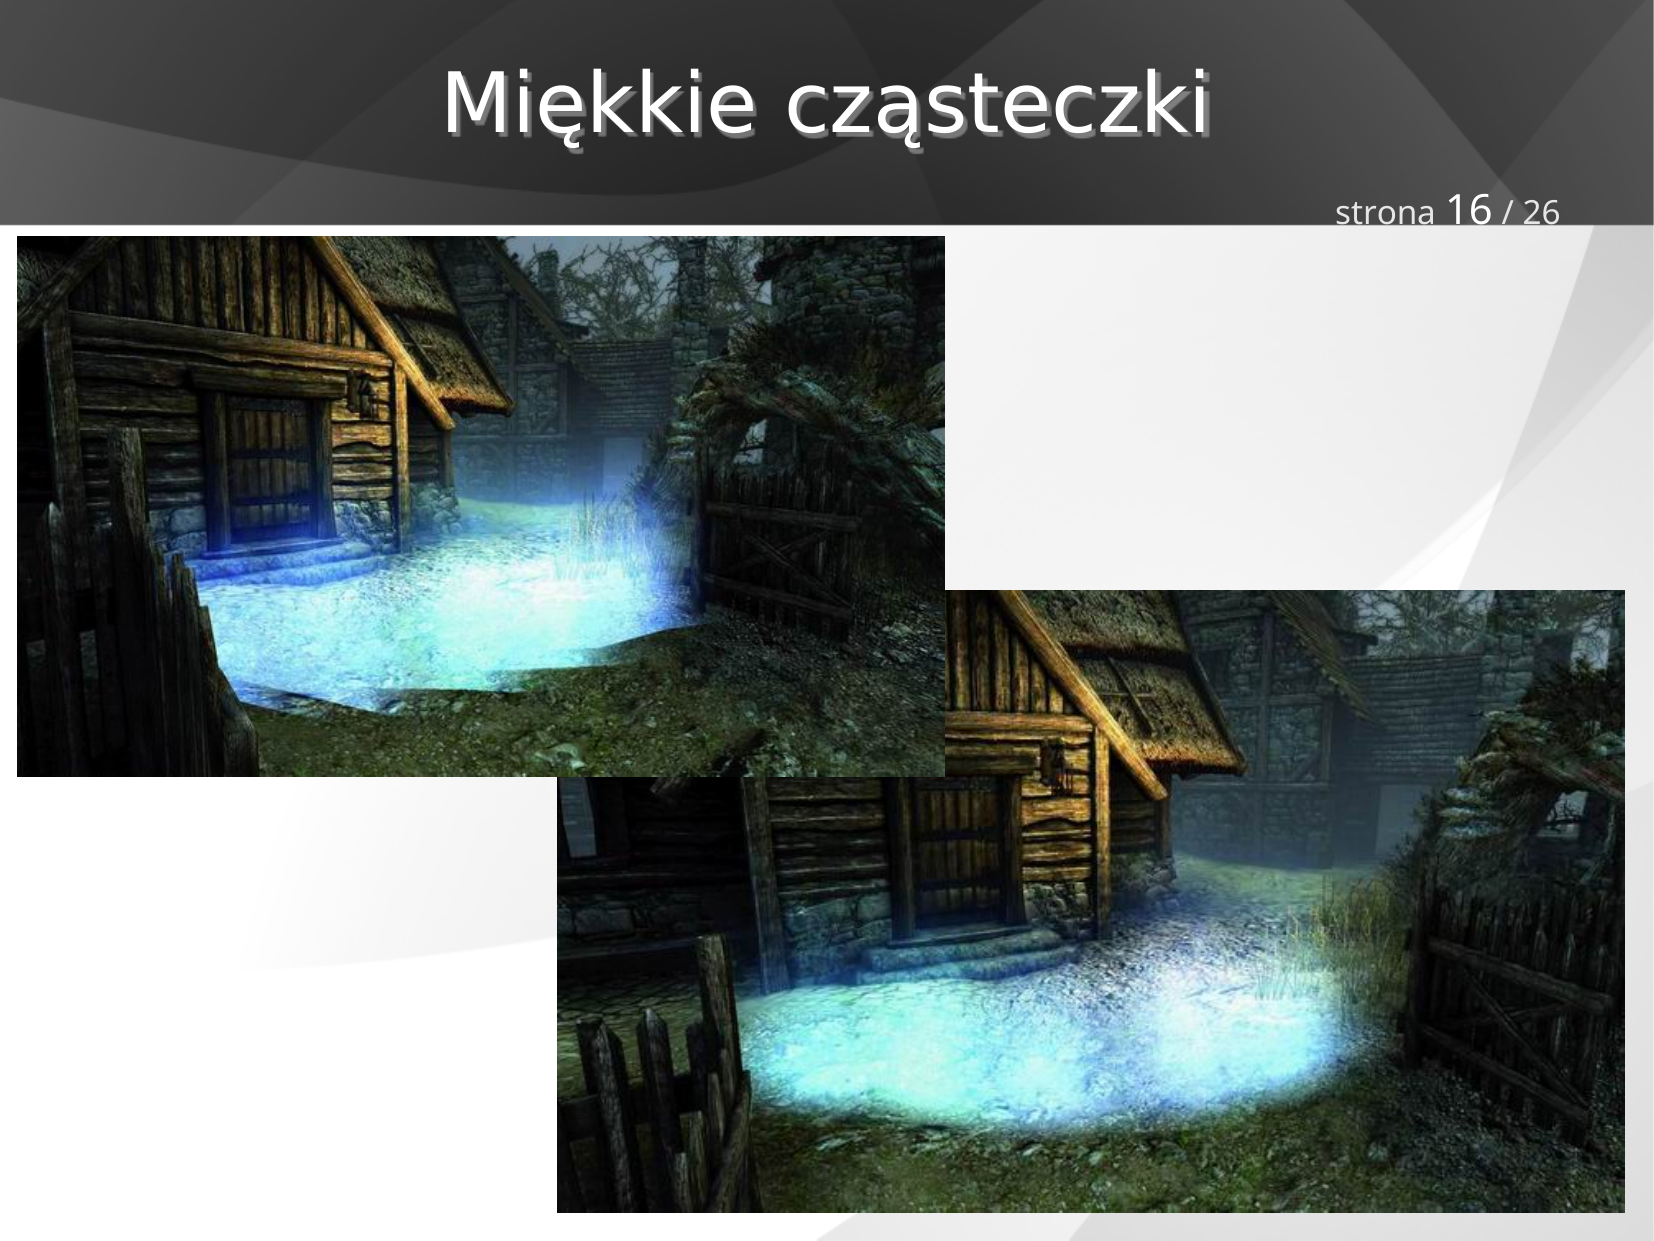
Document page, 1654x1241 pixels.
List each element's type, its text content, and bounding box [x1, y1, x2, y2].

text_box strona <numer> / 26 [1381, 172, 1654, 247]
picture [0, 208, 1654, 1241]
title Miękkie cząsteczki [0, 0, 1654, 208]
